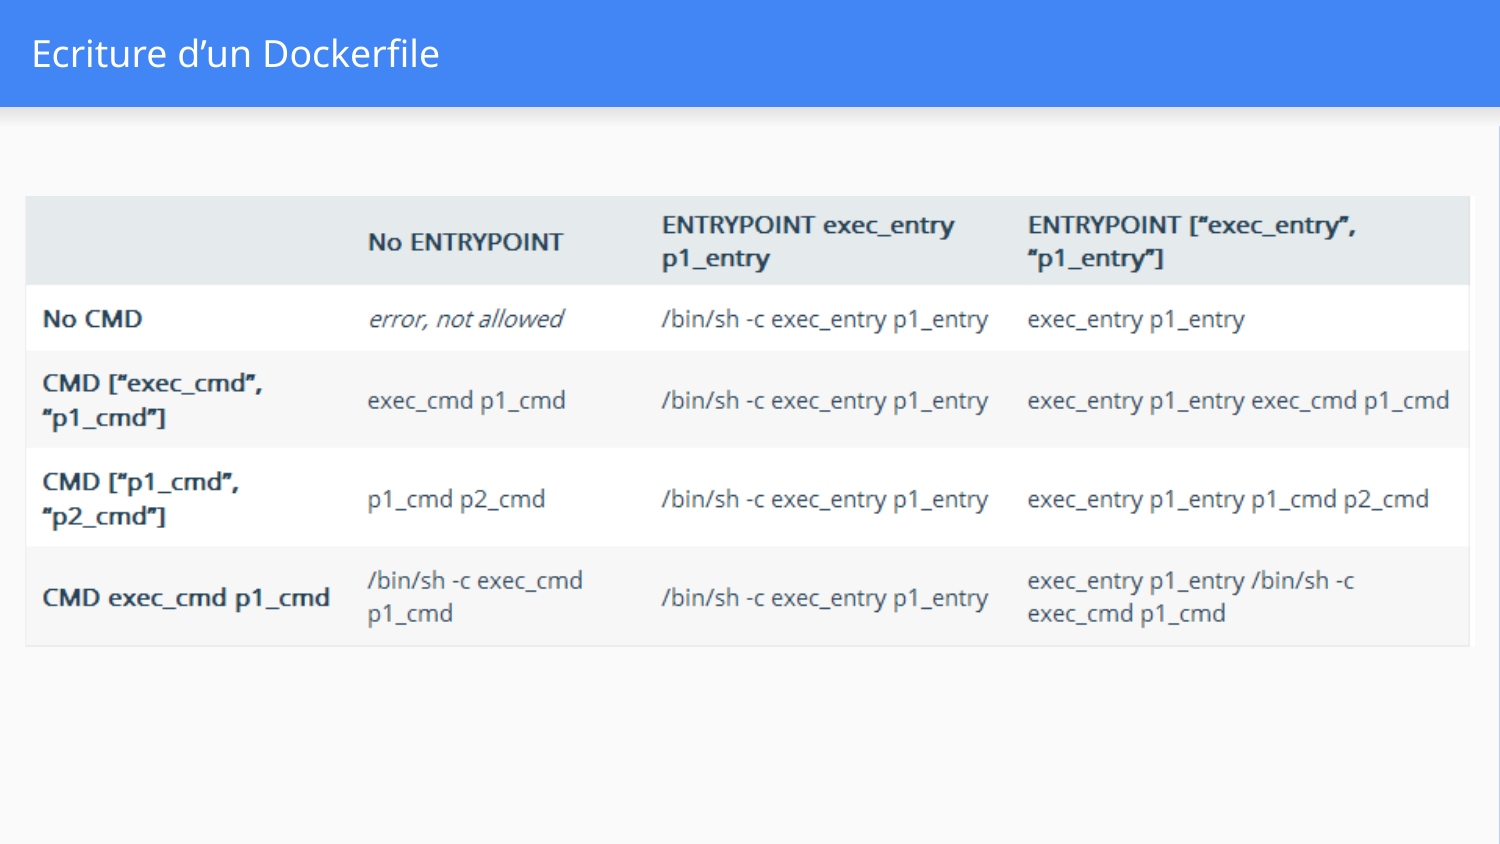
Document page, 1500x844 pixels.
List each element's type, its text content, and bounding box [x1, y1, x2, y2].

title Ecriture d’un Dockerfile [16, 2, 1464, 102]
picture [25, 196, 1475, 647]
